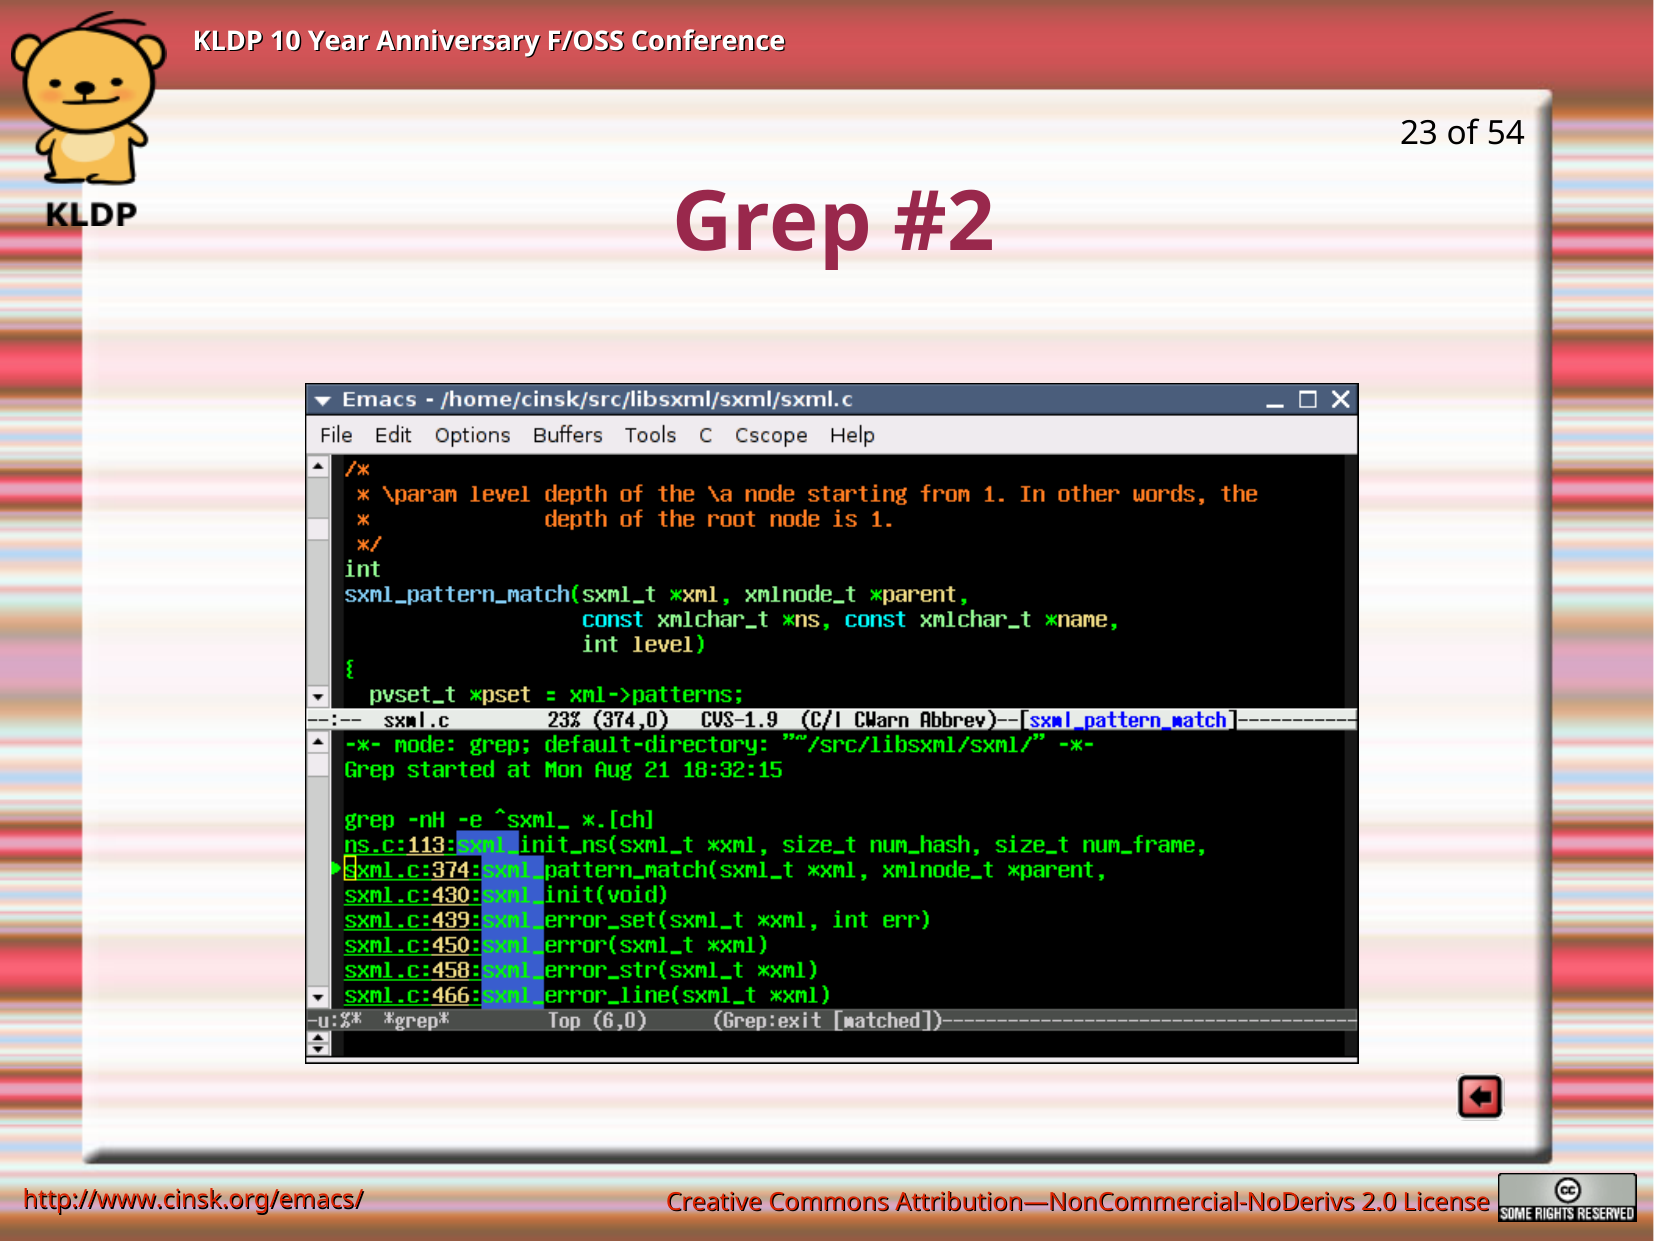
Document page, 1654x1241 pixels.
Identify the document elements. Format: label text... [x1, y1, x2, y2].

picture [0, 0, 1654, 1241]
title Grep #2 [121, 114, 1534, 322]
